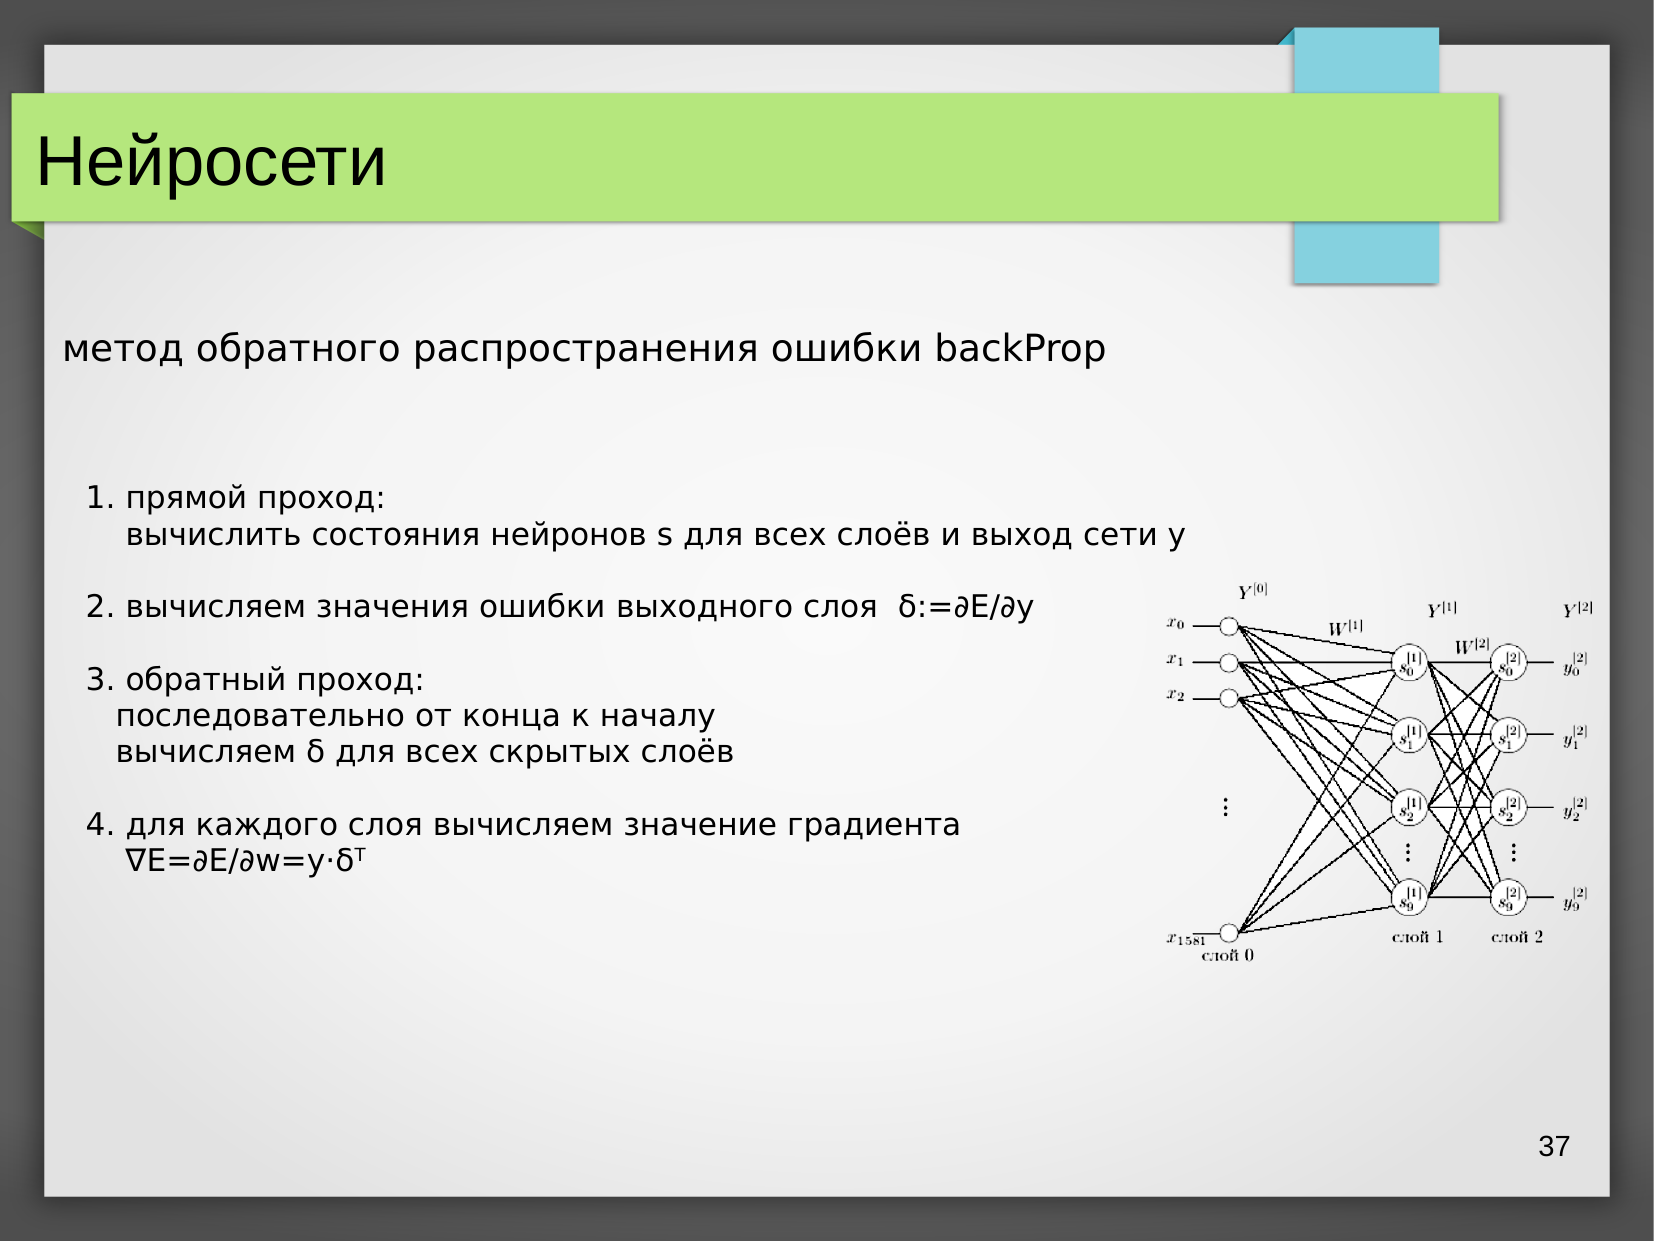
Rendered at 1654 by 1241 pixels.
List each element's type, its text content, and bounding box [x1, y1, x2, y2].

text_box 1. прямой проход: вычислить состояния нейронов s для всех слоёв и выход сети y 2. вычисляем значения ошибки выходного слоя δ:=∂E/∂y 3. обратный проход: последовательно от конца к началу вычисляем δ для всех скрытых слоёв 4. для каждого слоя вычисляем значение градиента ∇E=∂E/∂w=y⋅δT [70, 472, 1205, 923]
text_box метод обратного распространения ошибки backProp [47, 318, 1470, 378]
title Нейросети [35, 121, 1489, 201]
picture [0, 0, 1654, 1241]
